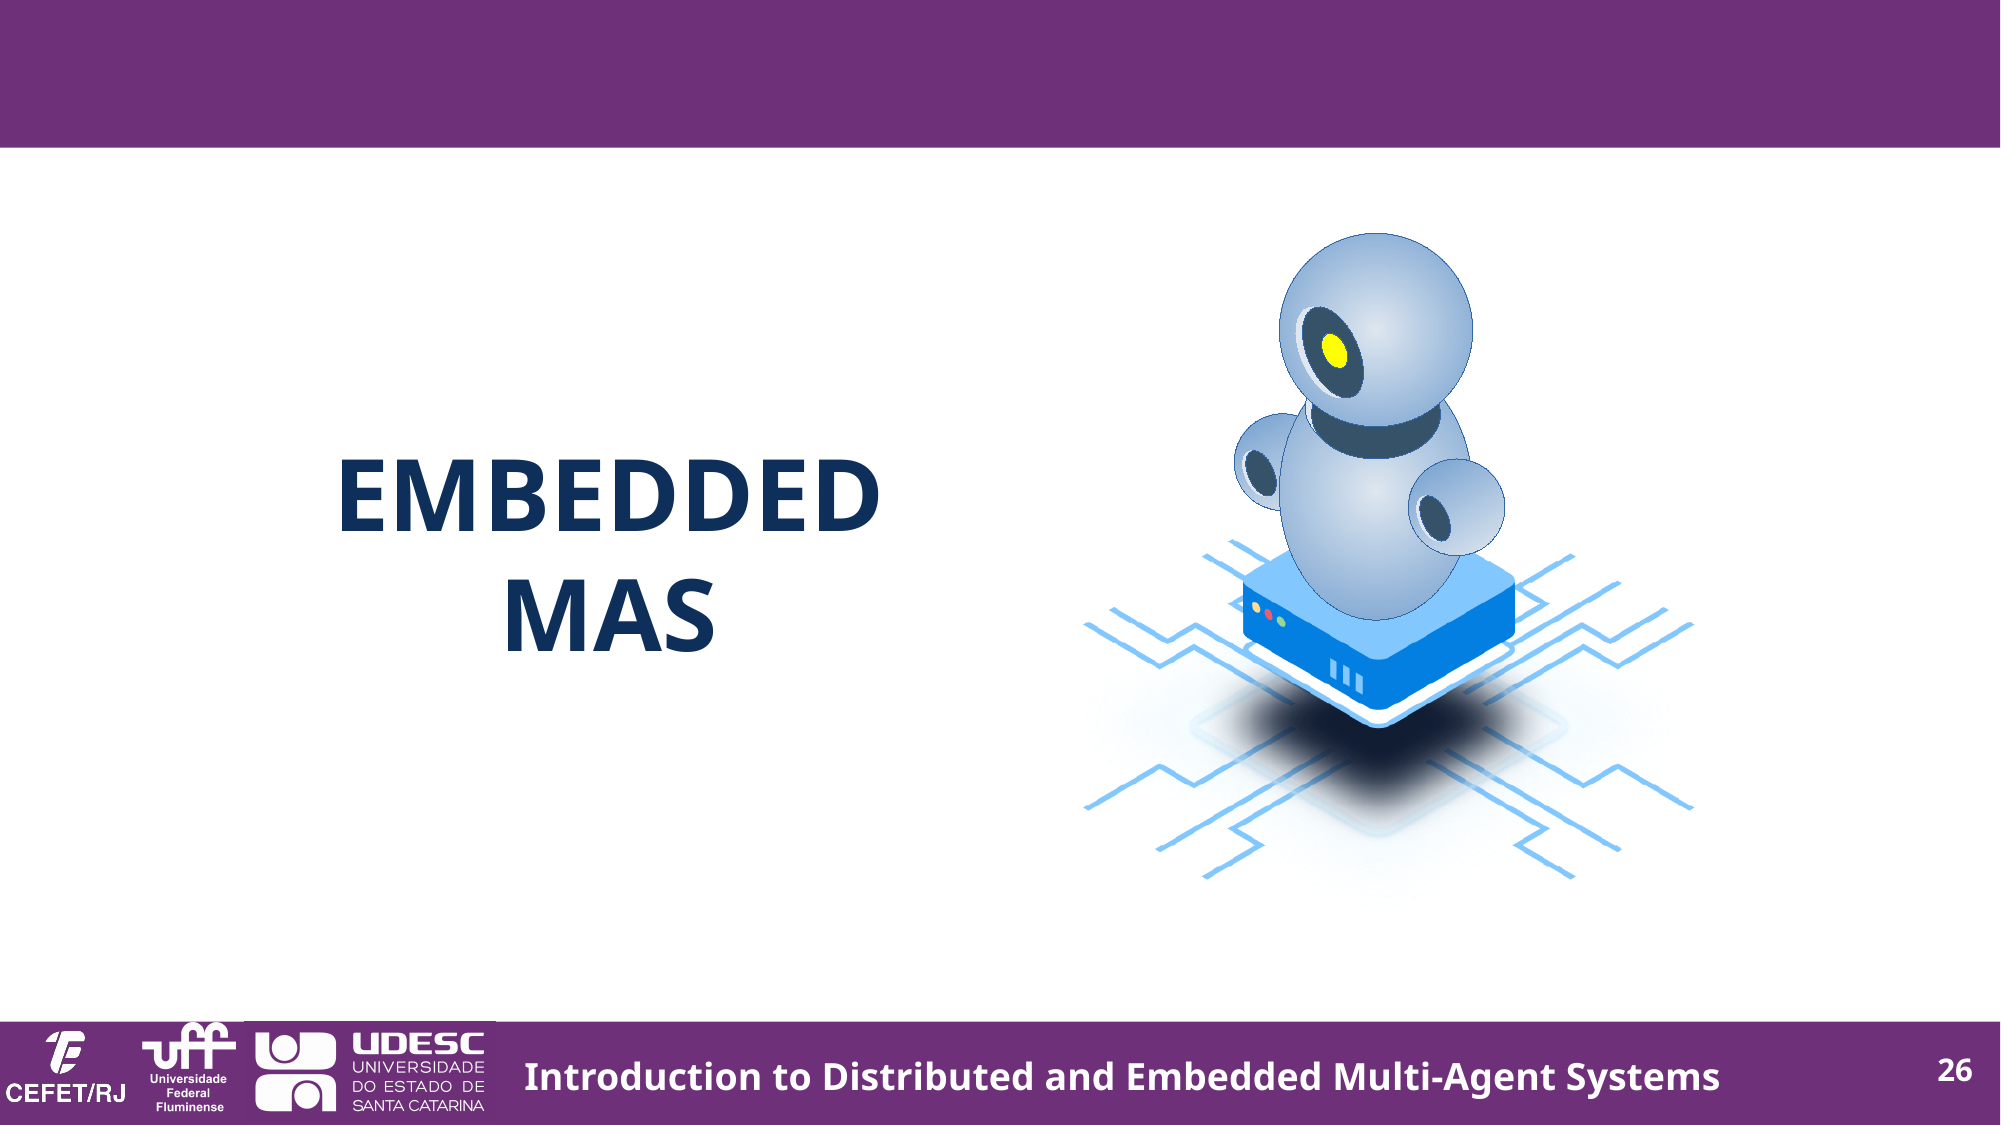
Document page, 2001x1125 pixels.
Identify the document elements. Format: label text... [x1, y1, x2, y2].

picture [141, 1021, 237, 1117]
text_box EMBEDDED MAS [103, 424, 1115, 679]
picture [6, 1009, 125, 1125]
text_box [1234, 233, 1505, 621]
picture [244, 1021, 496, 1123]
picture [1059, 501, 1698, 927]
